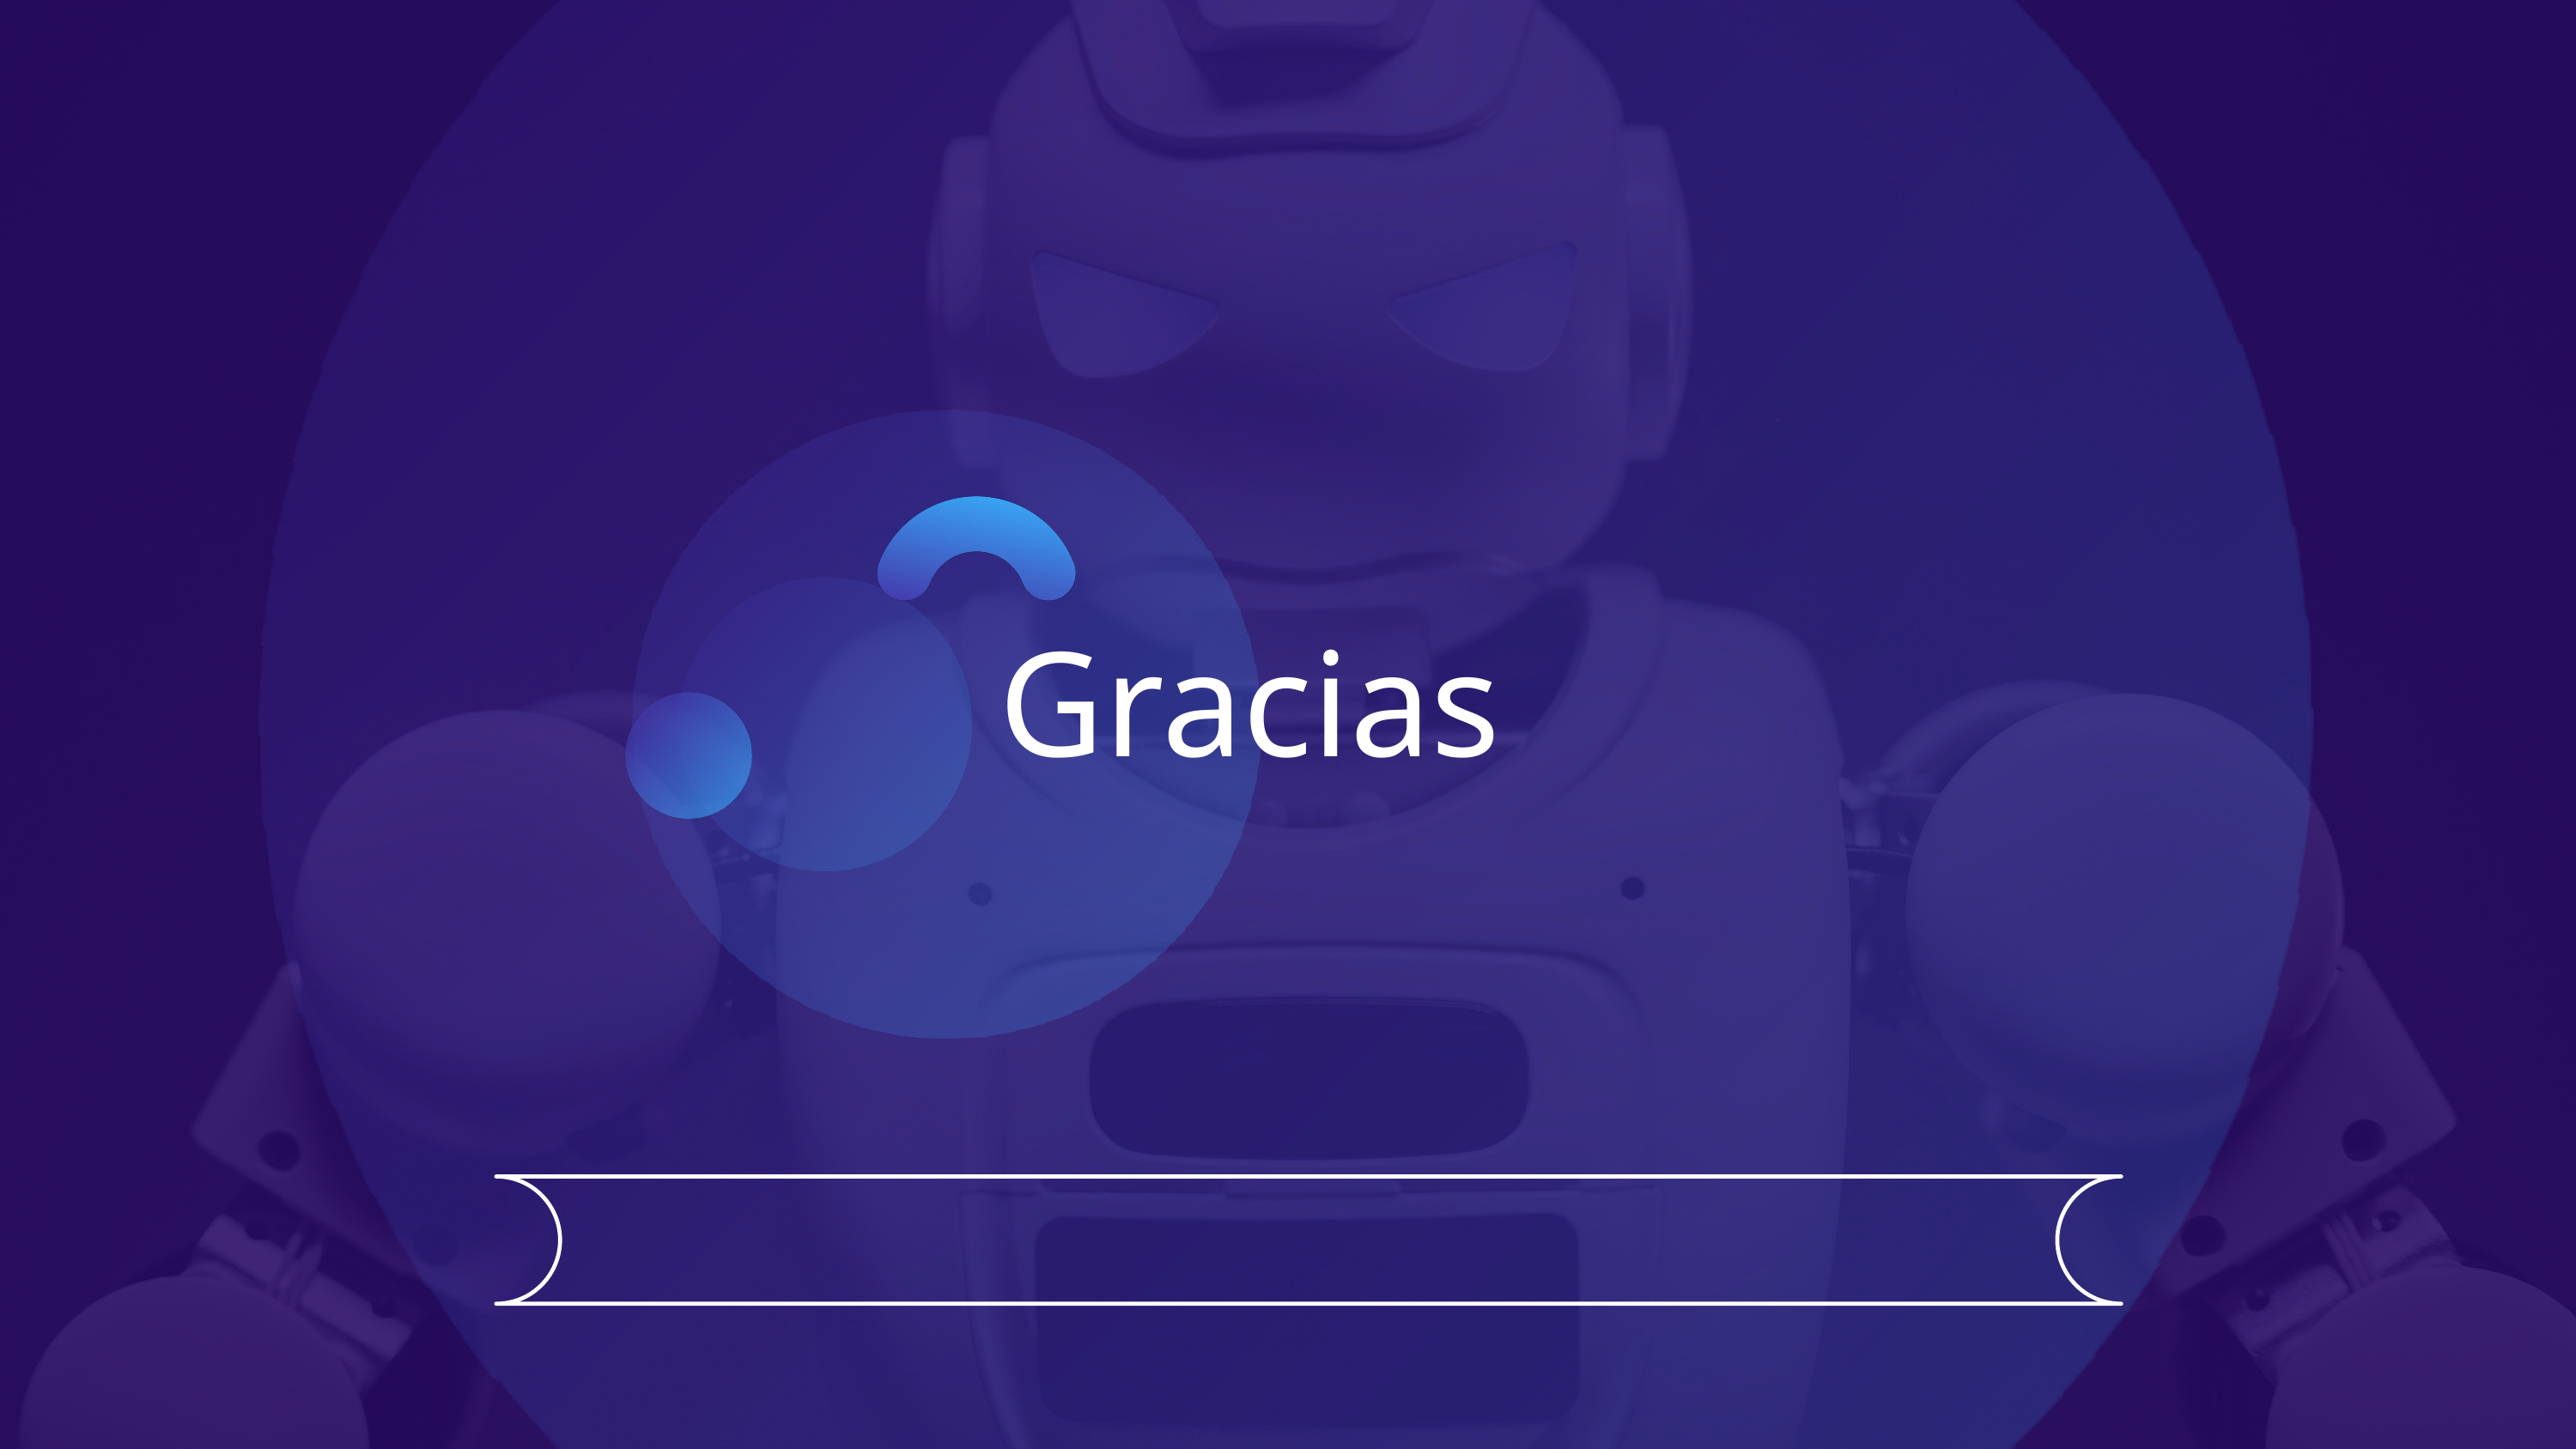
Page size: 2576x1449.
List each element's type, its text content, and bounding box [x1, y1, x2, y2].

text_box Gracias [923, 582, 1623, 785]
picture [0, 0, 2576, 1449]
text_box [495, 1176, 2122, 1304]
